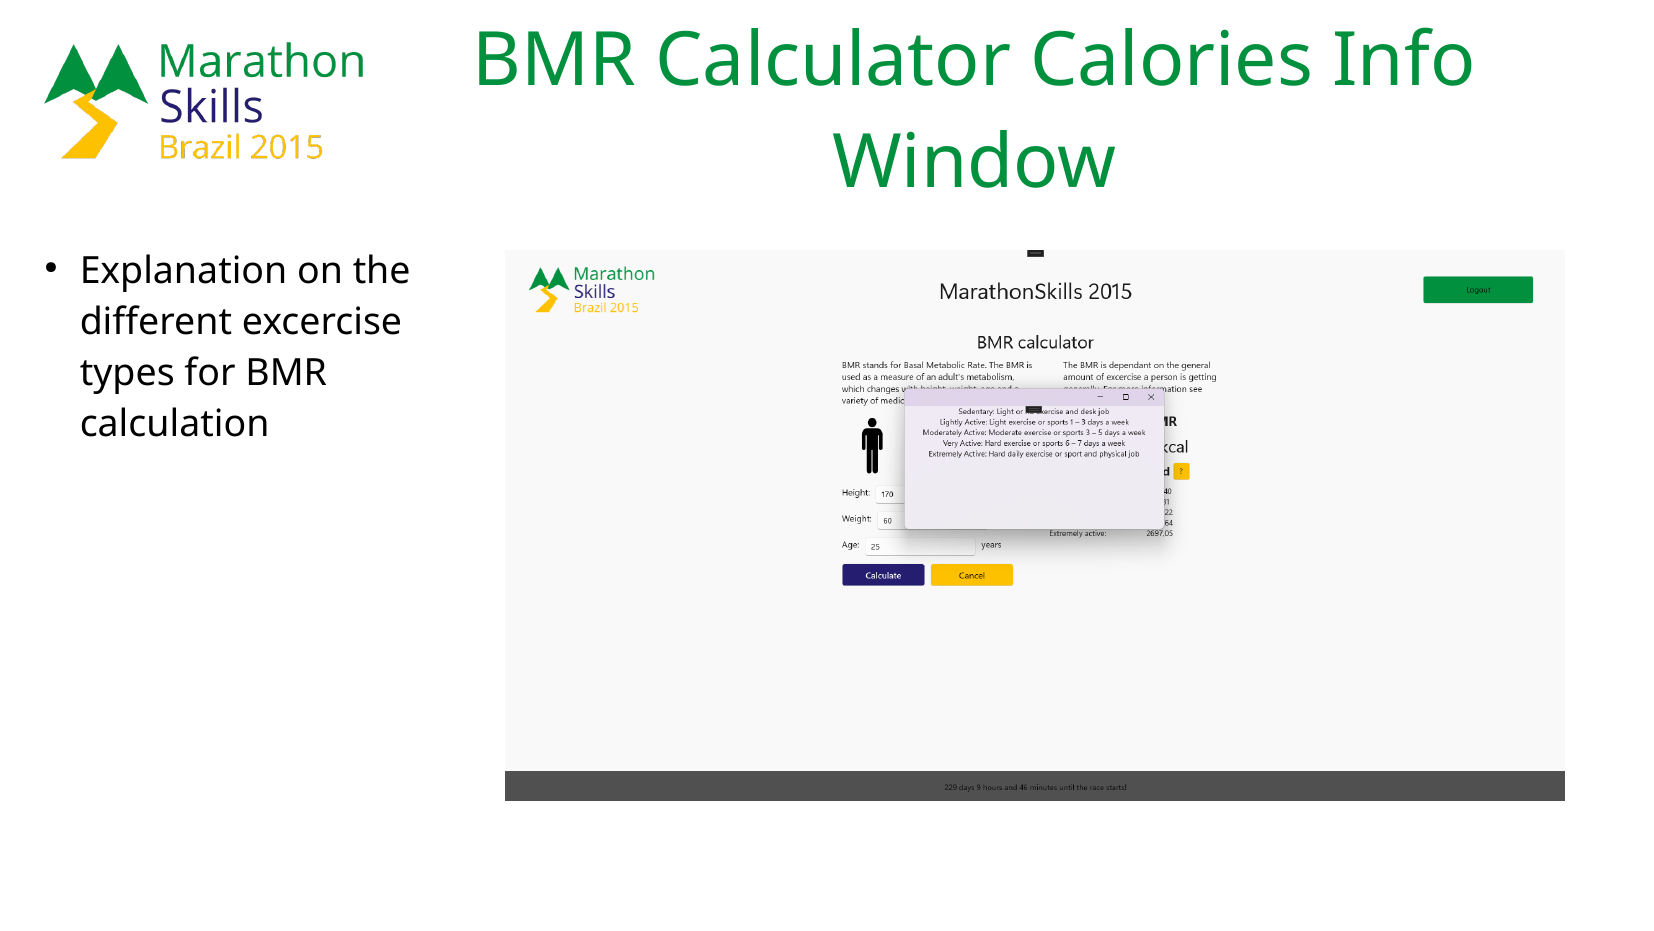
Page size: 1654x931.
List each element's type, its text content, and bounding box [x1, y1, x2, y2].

picture [505, 250, 1565, 801]
title BMR Calculator Calories Info Window [413, 1, 1536, 213]
text_box Explanation on the different excercise types for BMR calculation [29, 236, 443, 827]
picture [29, 29, 384, 173]
